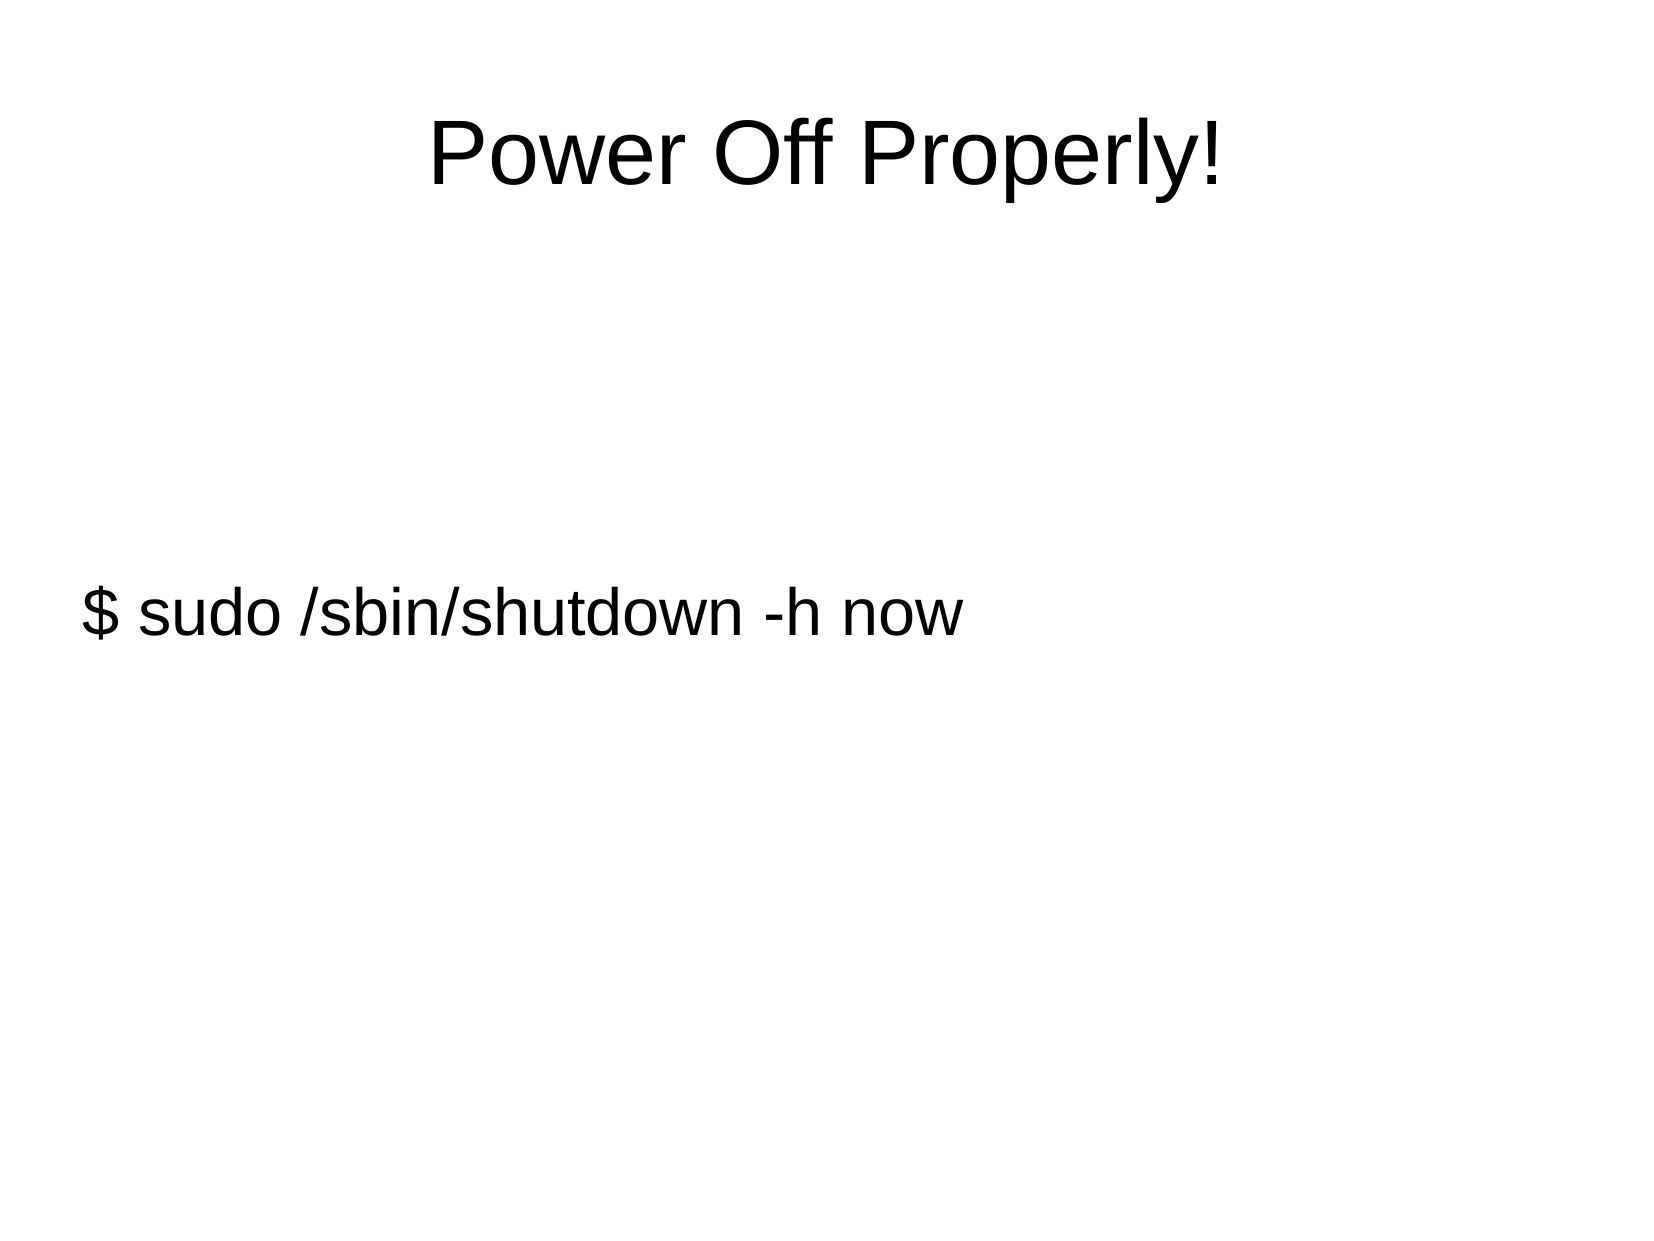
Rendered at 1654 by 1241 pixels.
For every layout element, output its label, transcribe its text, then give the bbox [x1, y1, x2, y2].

subtitle $ sudo /sbin/shutdown -h now [82, 290, 1538, 1010]
title Power Off Properly! [82, 49, 1571, 257]
